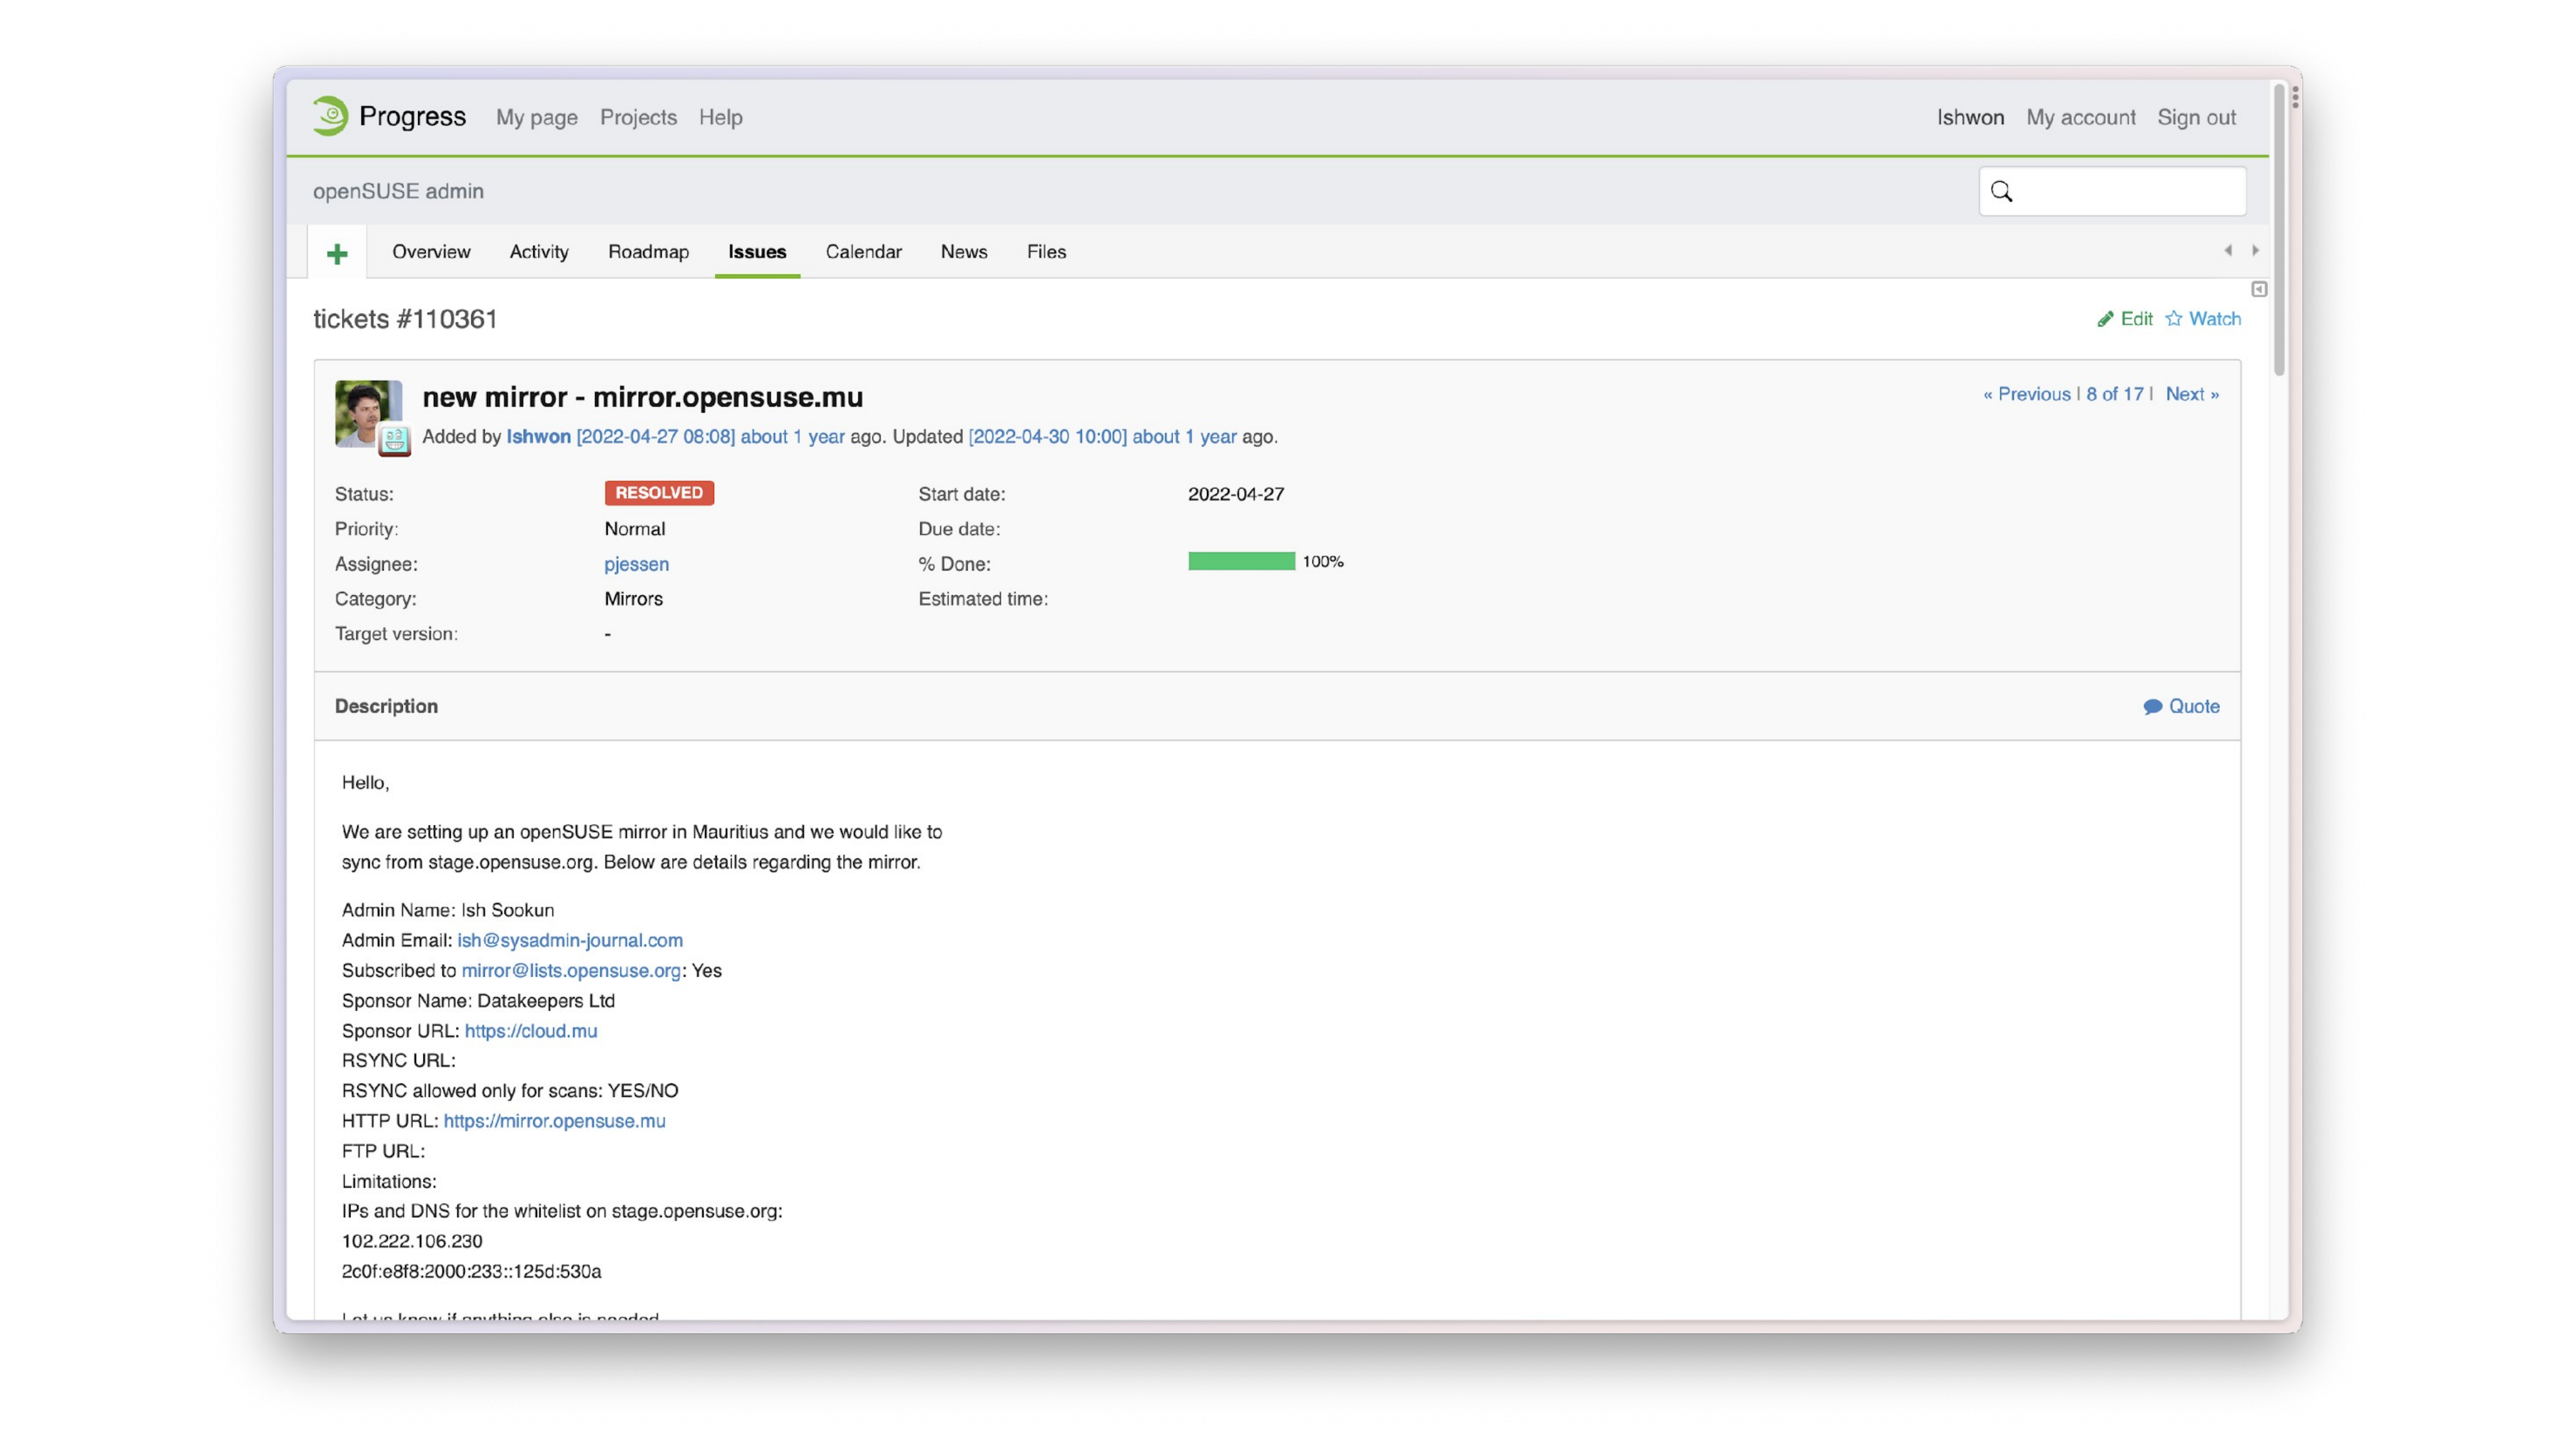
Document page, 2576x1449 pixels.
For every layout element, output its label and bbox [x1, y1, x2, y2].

picture [198, 15, 2378, 1433]
